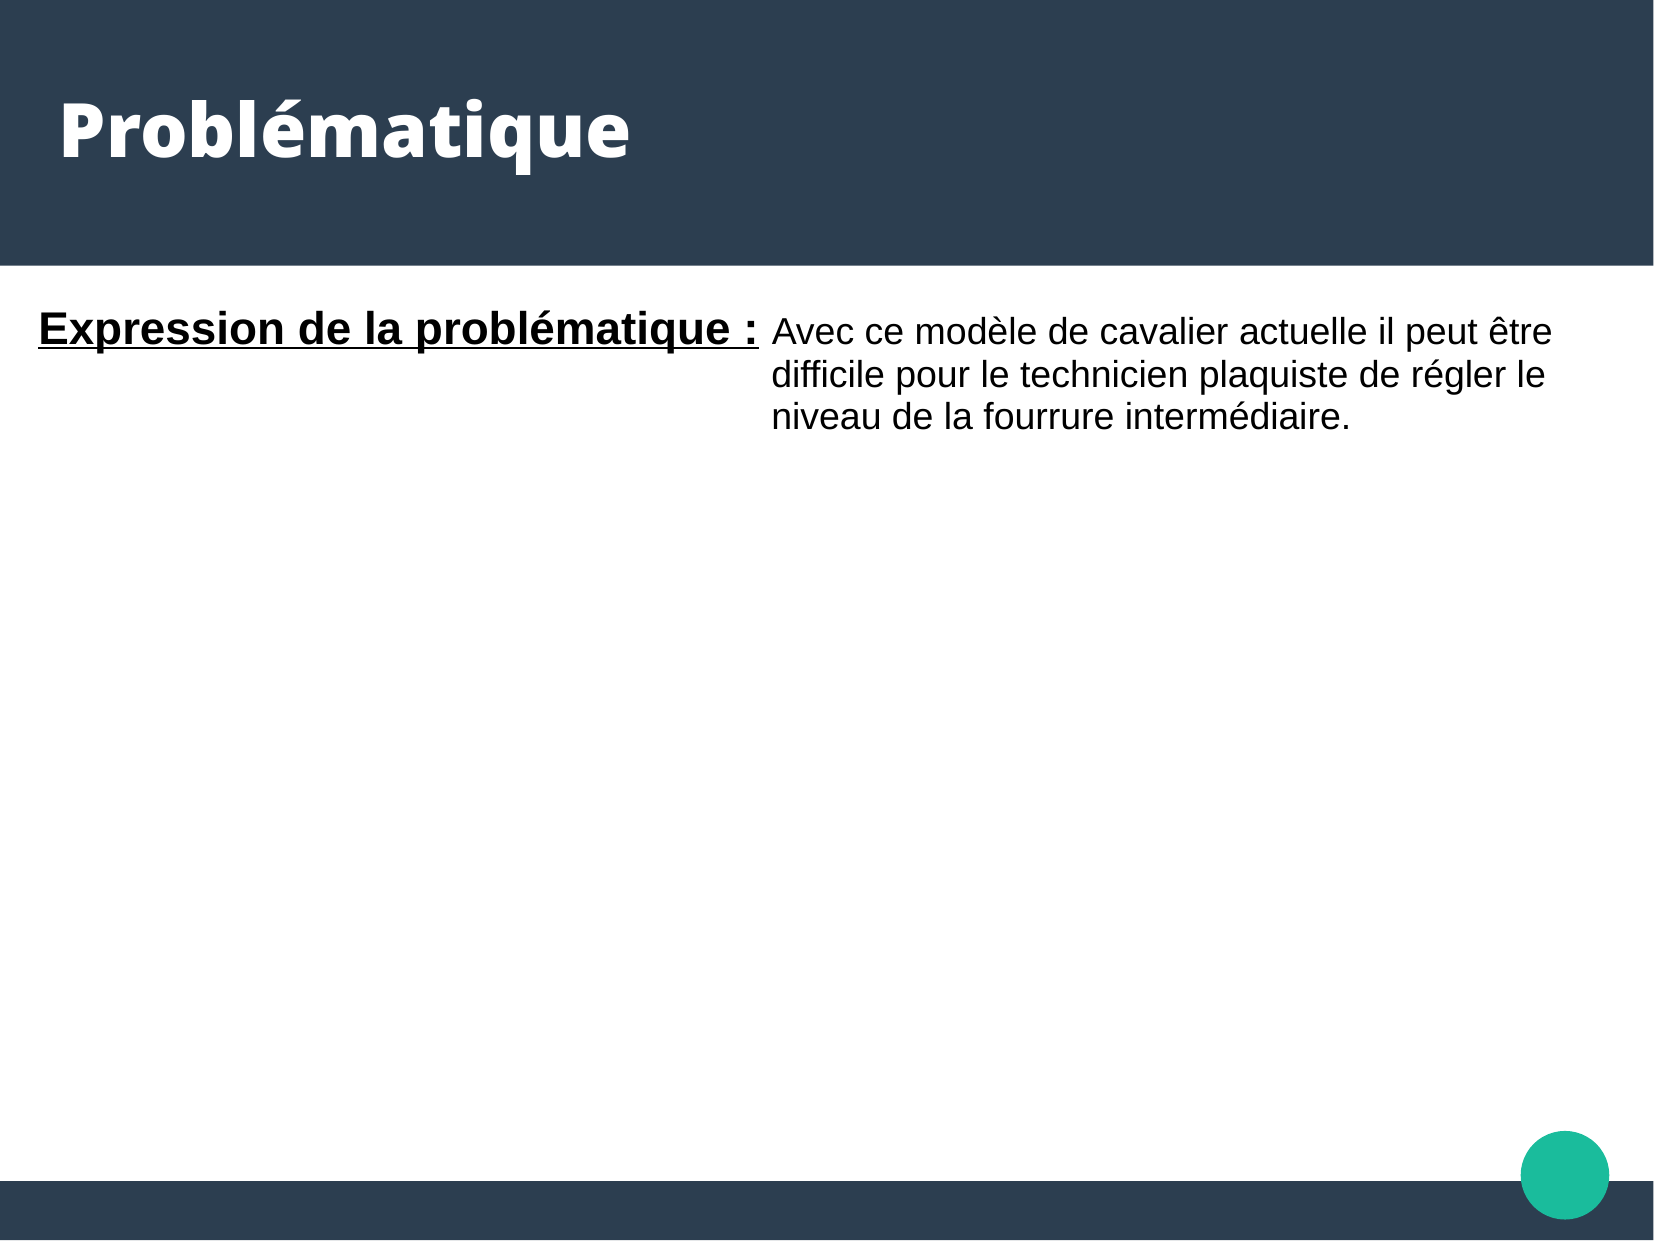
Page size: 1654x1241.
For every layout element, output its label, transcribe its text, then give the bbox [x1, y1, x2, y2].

text_box Expression de la problématique : Avec ce modèle de cavalier actuelle il peut être difficile pour le technicien plaquiste de régler le niveau de la fourrure intermédiaire. [23, 295, 1630, 446]
title Problématique [59, 49, 1595, 207]
